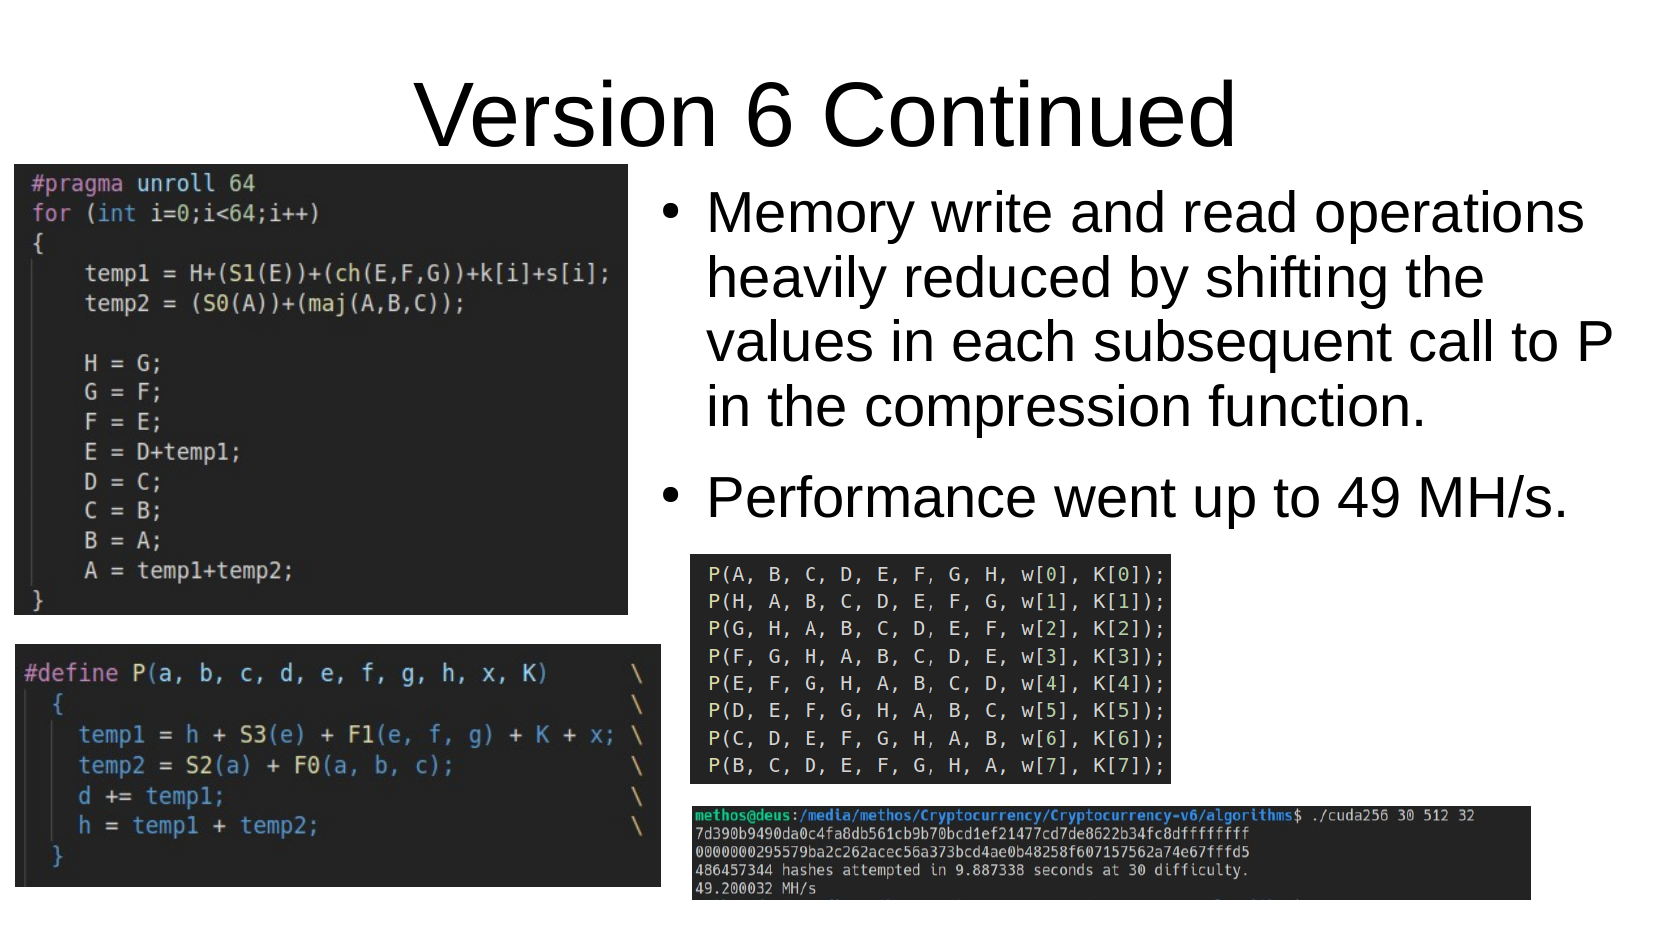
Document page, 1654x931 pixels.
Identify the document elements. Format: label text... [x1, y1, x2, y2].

picture [692, 806, 1531, 901]
picture [14, 164, 628, 616]
list Memory write and read operations heavily reduced by shifting the values in each subsequent call to P in the compression function. Performance went up to 49 MH/s. [645, 180, 1636, 601]
title Version 6 Continued [82, 37, 1571, 193]
picture [690, 554, 1171, 784]
picture [15, 644, 661, 888]
